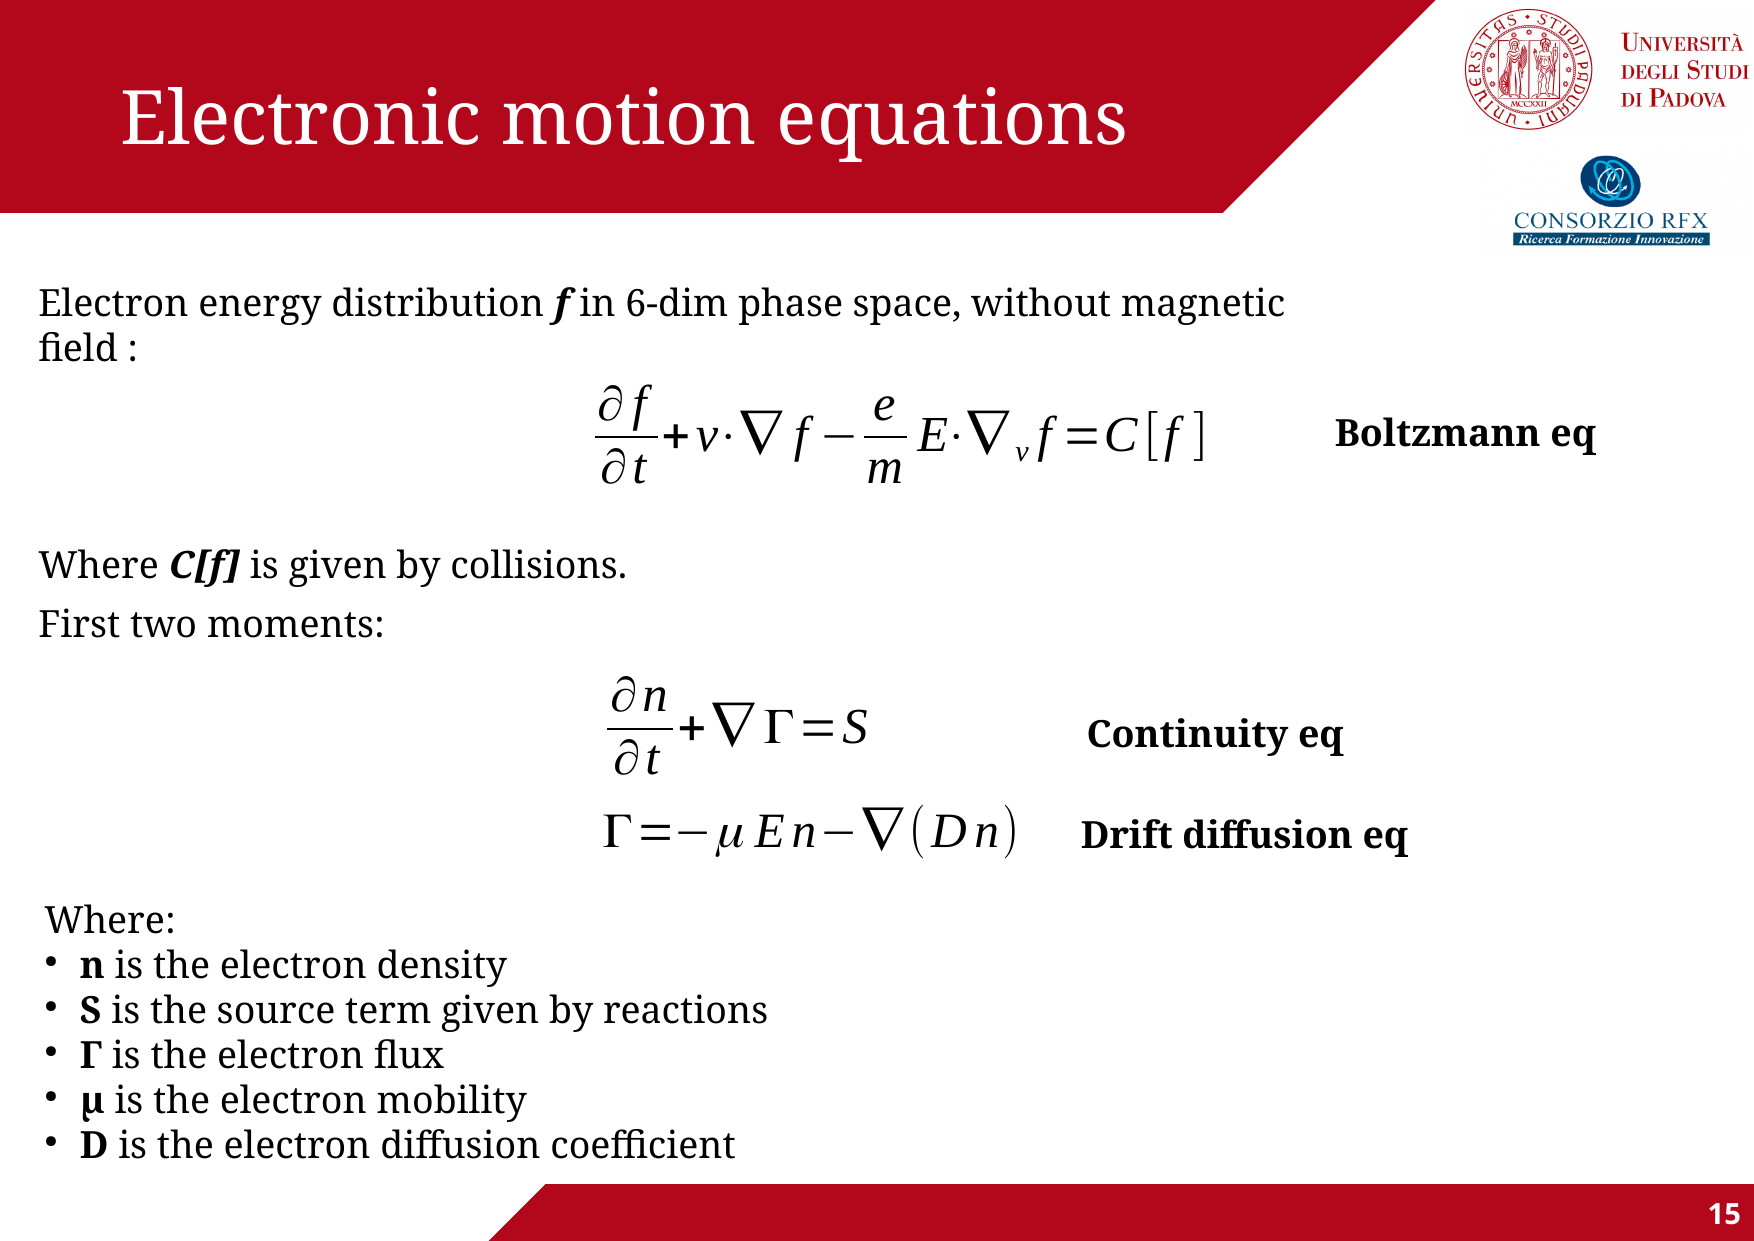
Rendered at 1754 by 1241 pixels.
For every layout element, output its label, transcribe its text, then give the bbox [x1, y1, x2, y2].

text_box Where C[f] is given by collisions. [23, 533, 780, 593]
text_box First two moments: [23, 593, 780, 662]
chart [590, 800, 1032, 861]
text_box Electron energy distribution f in 6-dim phase space, without magnetic field : [23, 271, 1347, 377]
text_box Where: n is the electron density S is the source term given by reactions Γ is the electron flux μ is the electron mobility D is the electron diffusion coefficient [29, 888, 786, 1174]
picture [1476, 140, 1750, 259]
chart [591, 667, 883, 788]
text_box Boltzmann eq [1320, 401, 1631, 462]
chart [578, 375, 1218, 496]
text_box Drift diffusion eq [1066, 803, 1453, 863]
title Electronic motion equations [10, 0, 1241, 244]
text_box Continuity eq [1071, 702, 1382, 763]
picture [1463, 7, 1750, 131]
